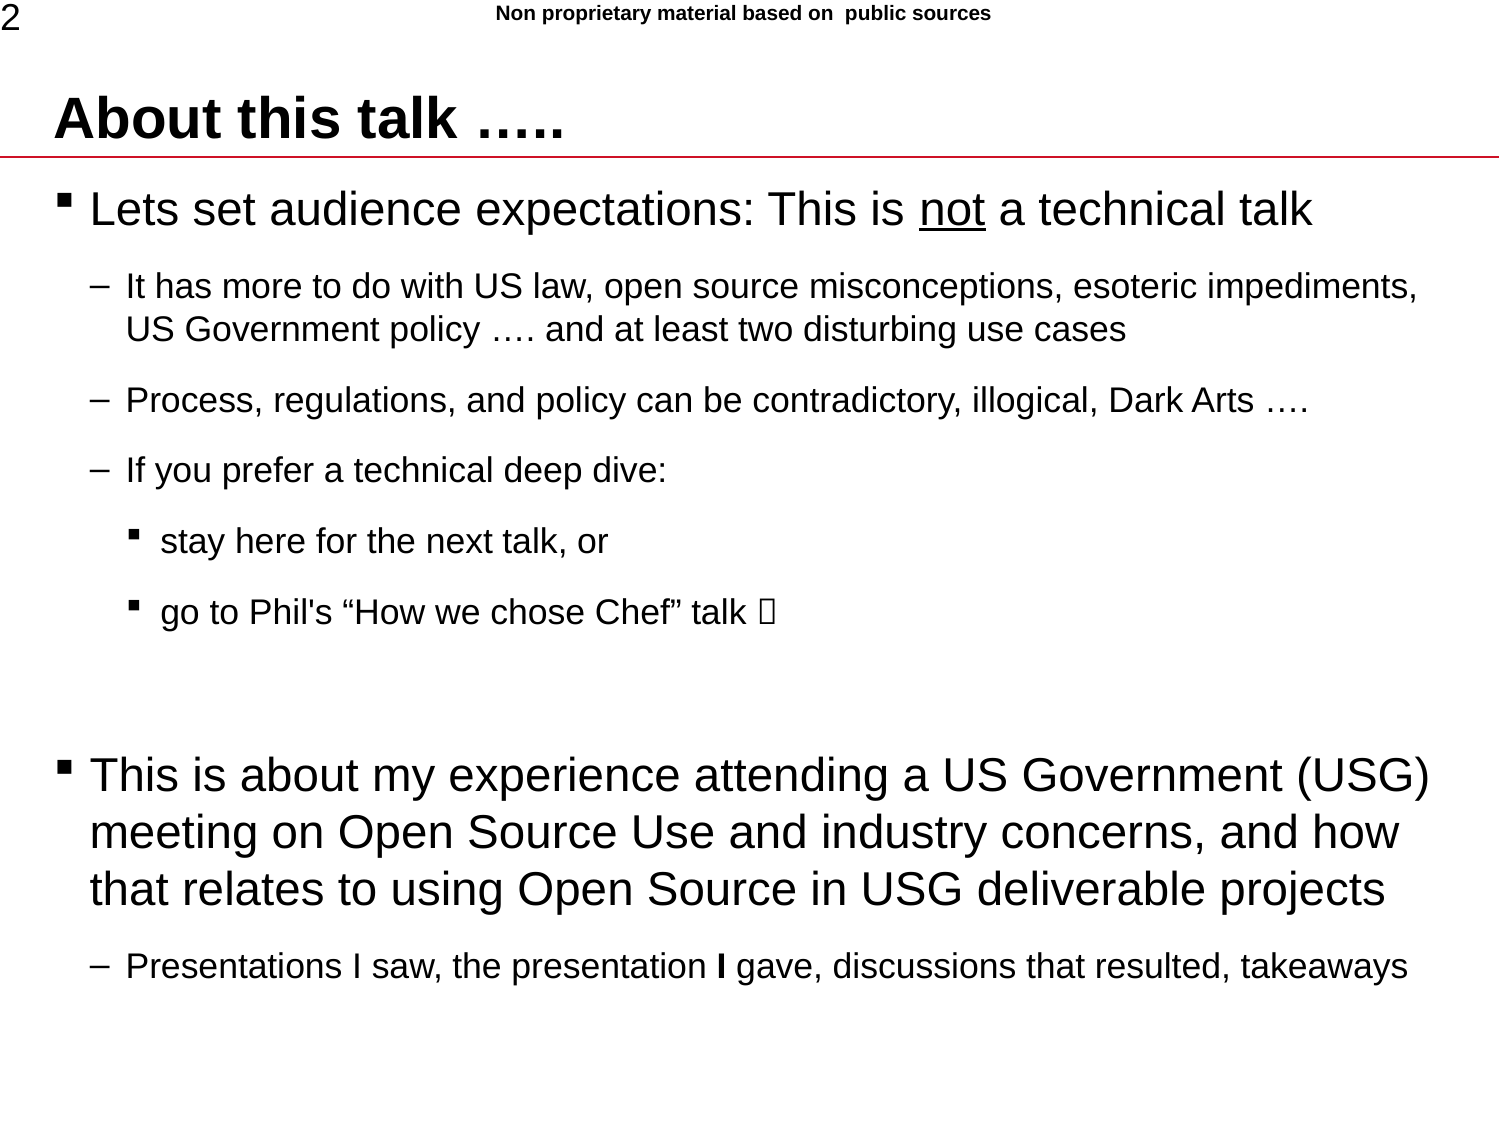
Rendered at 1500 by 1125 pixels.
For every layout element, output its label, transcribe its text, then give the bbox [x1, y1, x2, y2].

list Lets set audience expectations: This is not a technical talk It has more to do with US law, open source misconceptions, esoteric impediments, US Government policy …. and at least two disturbing use cases Process, regulations, and policy can be contradictory, illogical, Dark Arts …. If you prefer a technical deep dive: stay here for the next talk, or go to Phil's “How we chose Chef” talk  This is about my experience attending a US Government (USG) meeting on Open Source Use and industry concerns, and how that relates to using Open Source in USG deliverable projects Presentations I saw, the presentation I gave, discussions that resulted, takeaways [38, 170, 1461, 1011]
title About this talk ….. [38, 35, 1225, 158]
